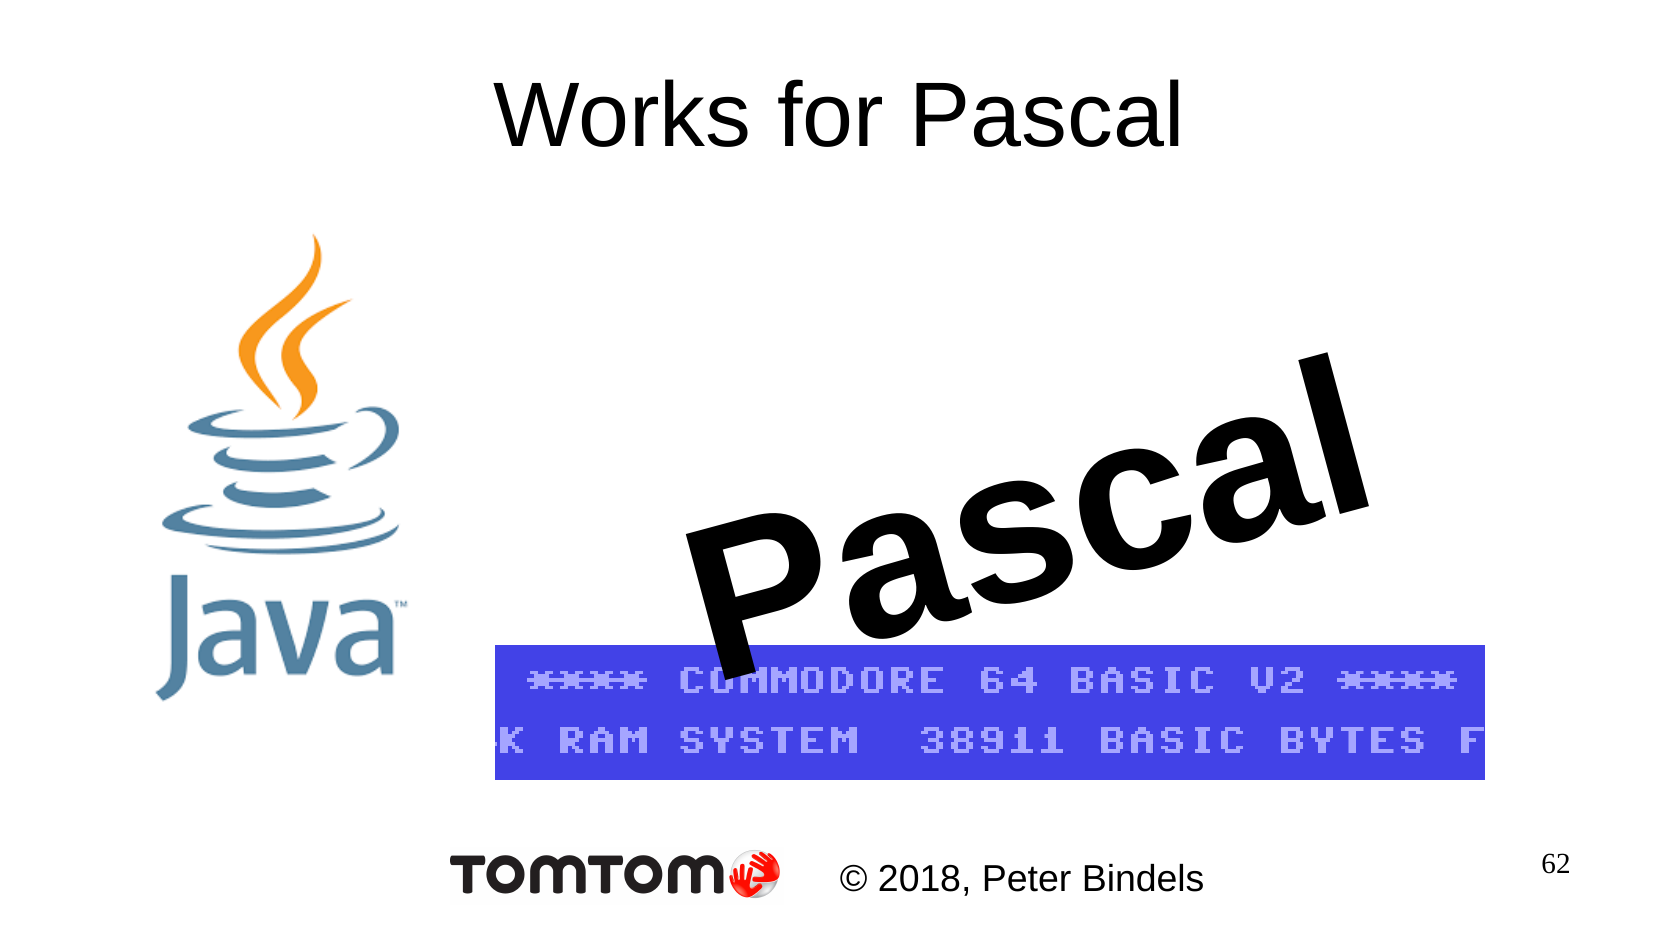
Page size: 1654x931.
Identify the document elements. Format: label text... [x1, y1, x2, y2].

picture [495, 645, 1486, 780]
picture [450, 847, 784, 905]
picture [150, 230, 410, 706]
title Works for Pascal [82, 37, 1571, 193]
text_box Pascal [643, 298, 1403, 703]
